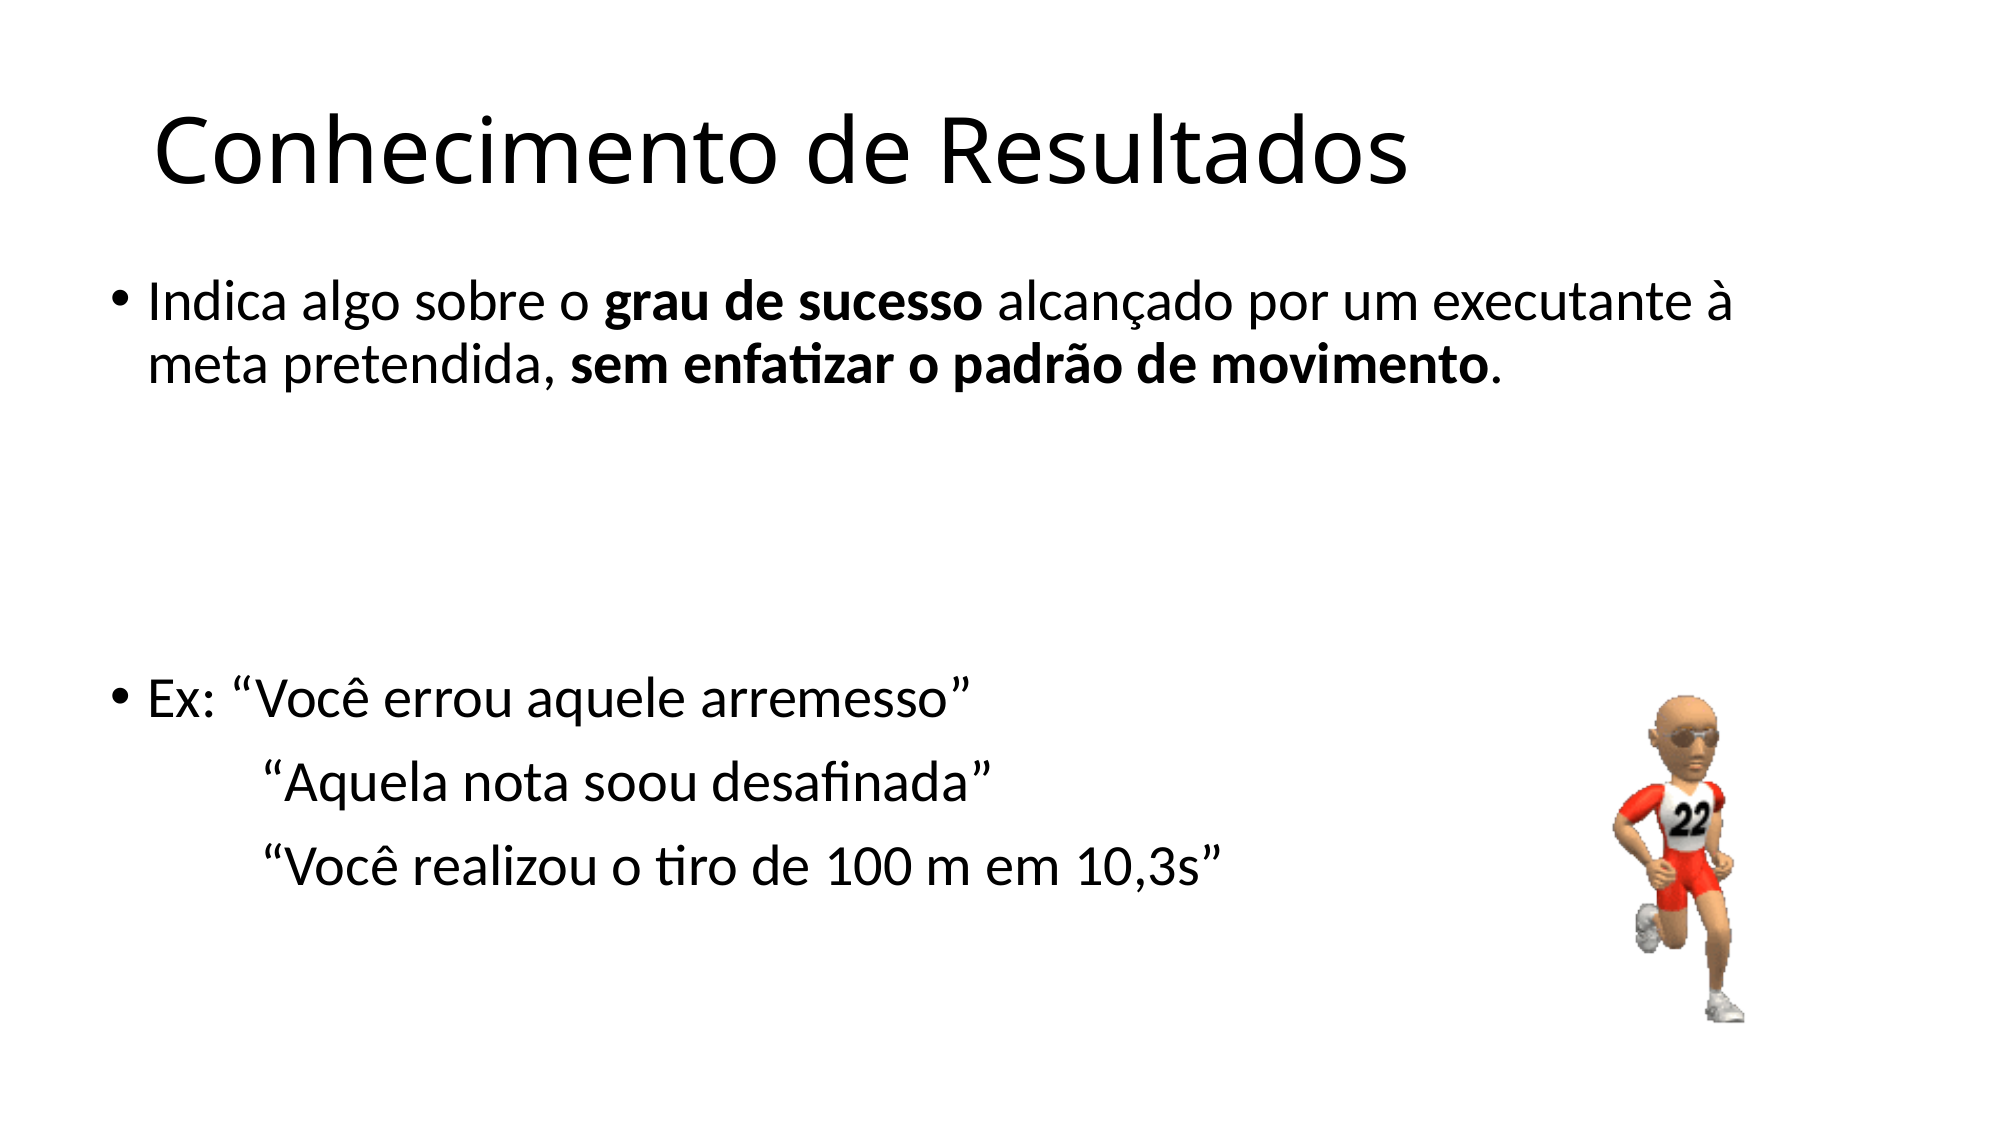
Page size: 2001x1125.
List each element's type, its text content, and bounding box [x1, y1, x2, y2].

list Indica algo sobre o grau de sucesso alcançado por um executante à meta pretendida, sem enfatizar o padrão de movimento. Ex: “Você errou aquele arremesso” “Aquela nota soou desafinada” “Você realizou o tiro de 100 m em 10,3s” [95, 262, 1863, 1125]
title Conhecimento de Resultados [137, 45, 1863, 262]
picture [1535, 664, 1863, 1074]
